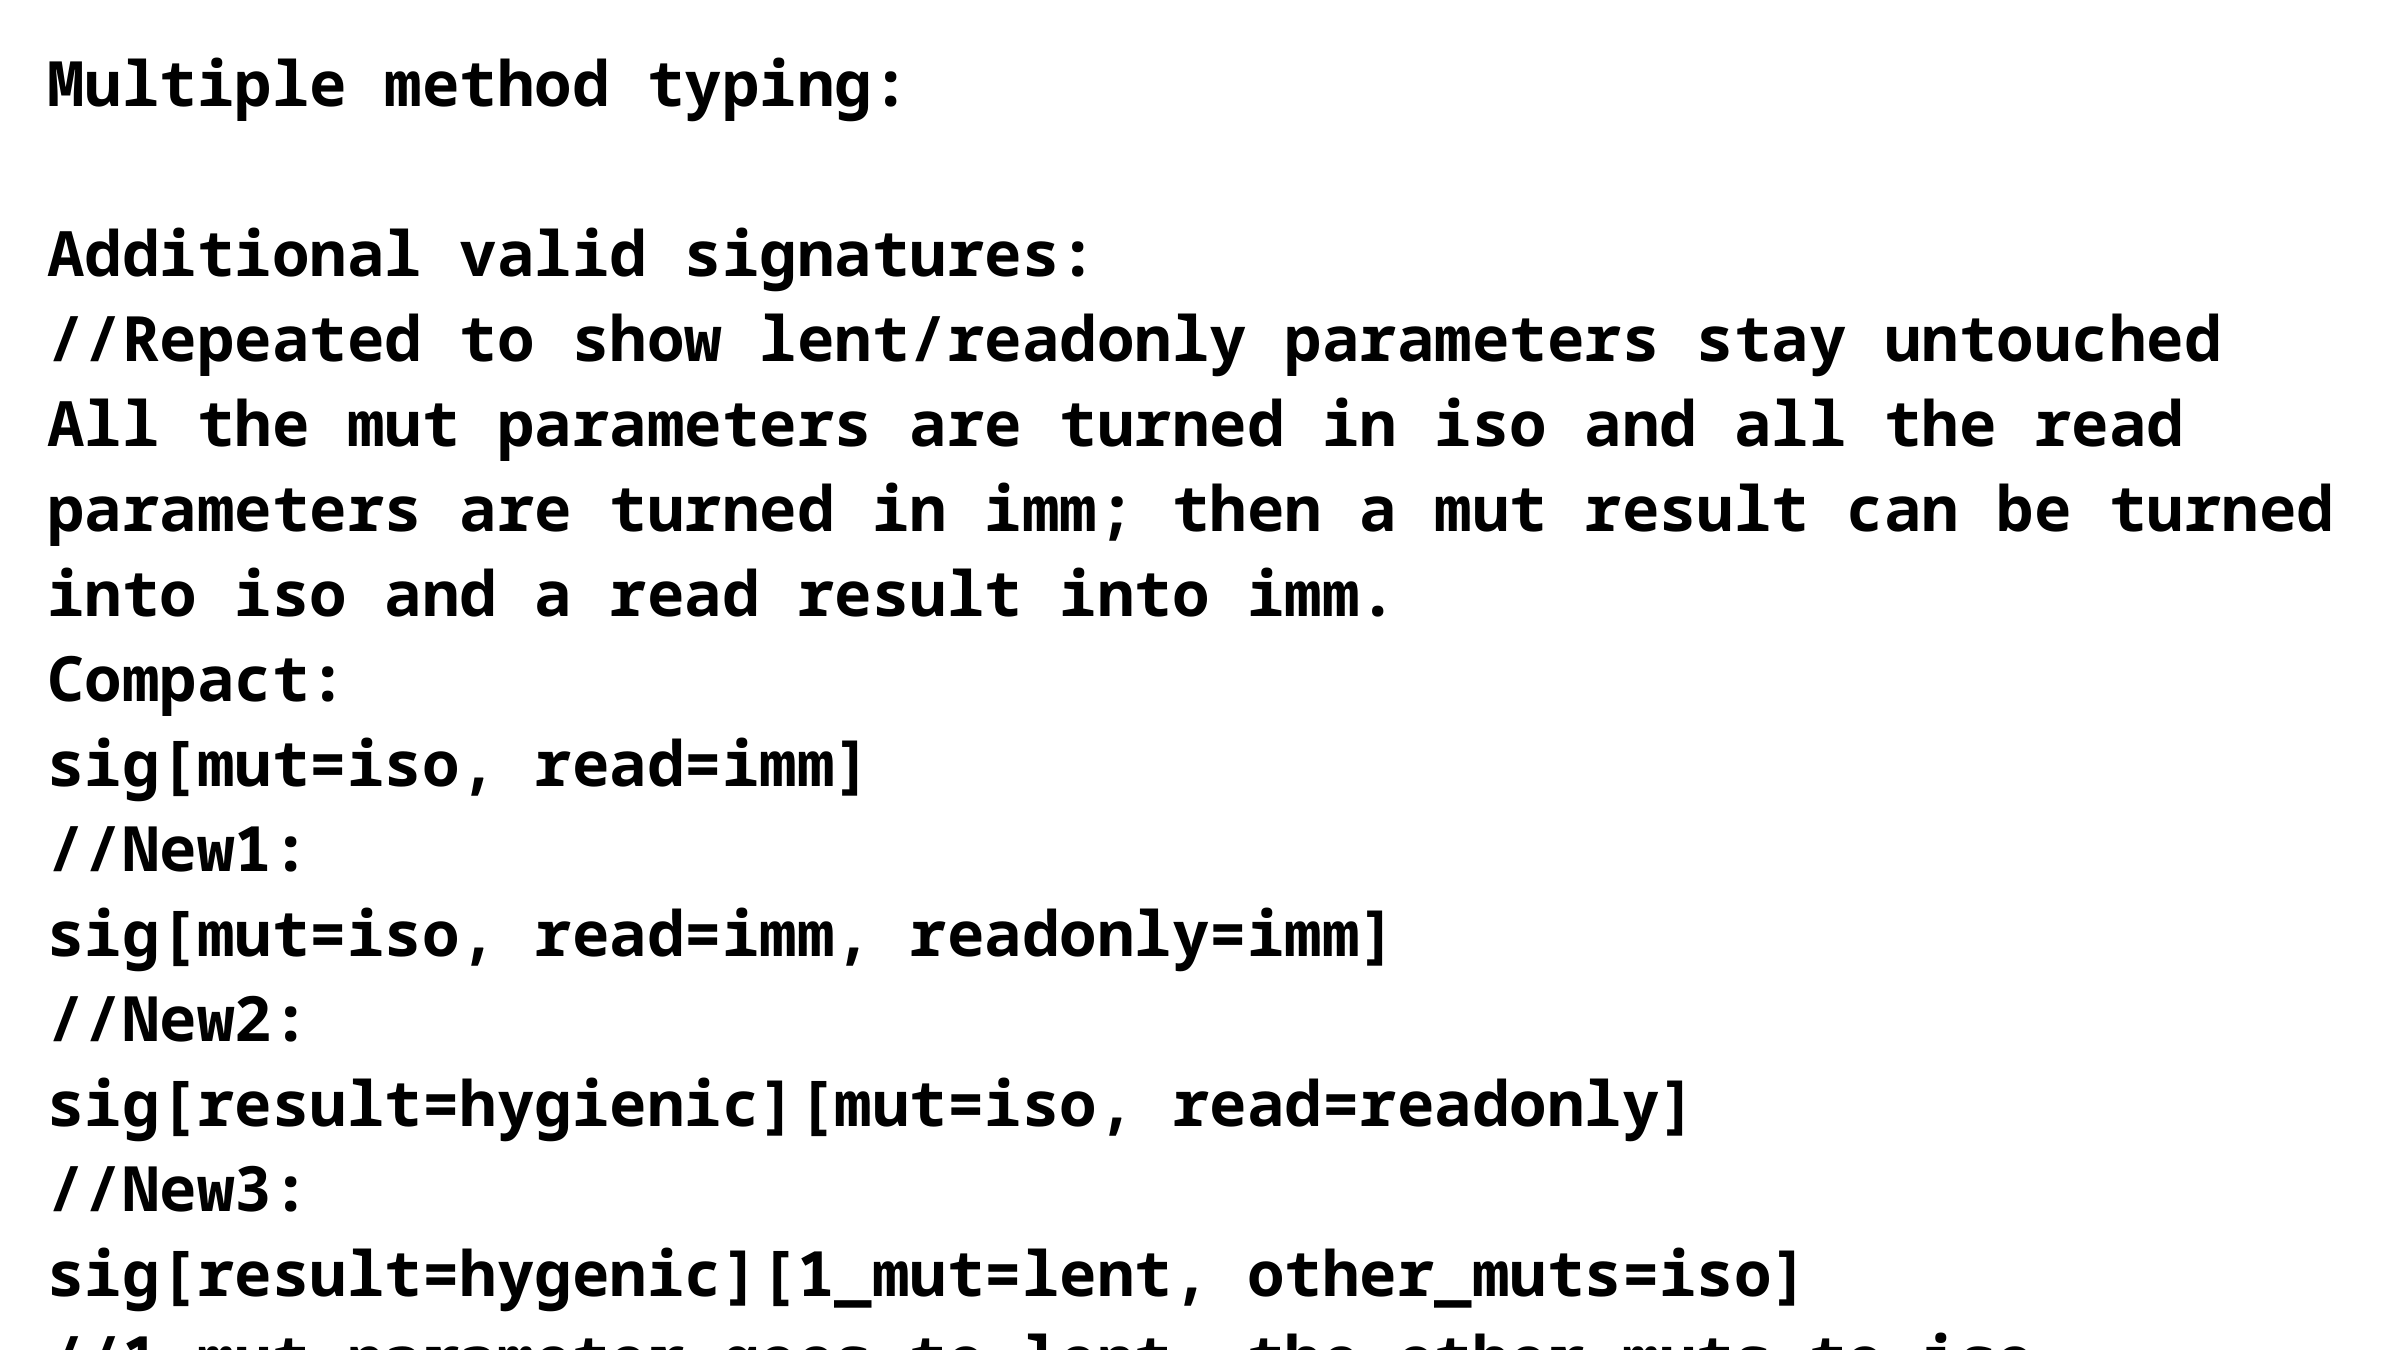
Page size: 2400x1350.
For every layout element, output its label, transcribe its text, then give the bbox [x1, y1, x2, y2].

text_box Multiple method typing: Additional valid signatures: //Repeated to show lent/readonly parameters stay untouched All the mut parameters are turned in iso and all the read parameters are turned in imm; then a mut result can be turned into iso and a read result into imm. Compact: sig[mut=iso, read=imm] //New1: sig[mut=iso, read=imm, readonly=imm] //New2: sig[result=hygienic][mut=iso, read=readonly] //New3: sig[result=hygenic][1_mut=lent, other_muts=iso] //1 mut parameter goes to lent, the other muts to iso sig[result=hygienic] ==> mut,iso=lent, read=readonly [32, 32, 2358, 1323]
